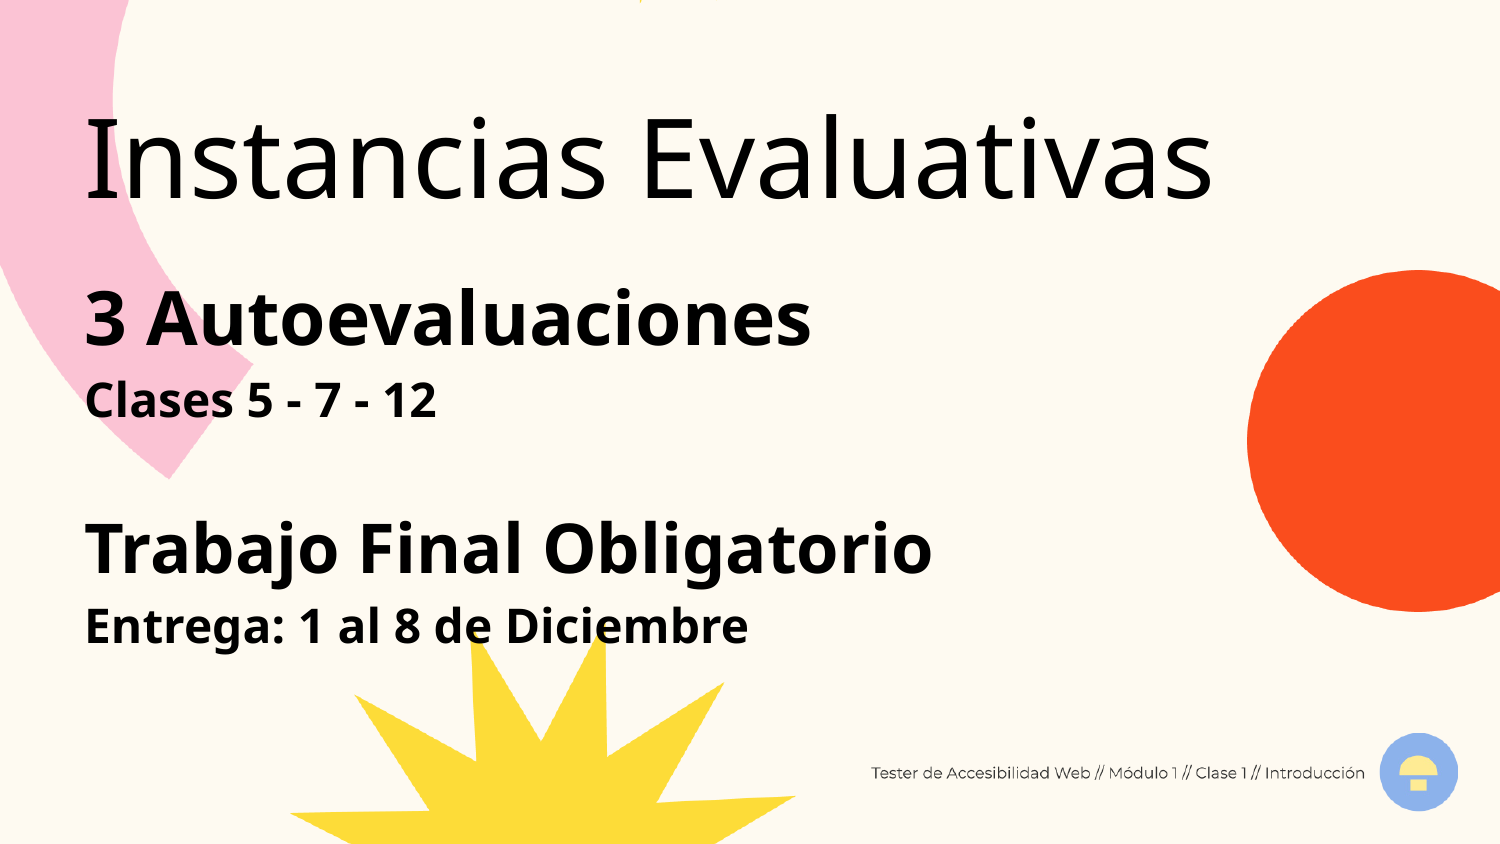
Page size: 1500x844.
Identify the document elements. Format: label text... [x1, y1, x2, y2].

text_box 3 Autoevaluaciones Clases 5 - 7 - 12 Trabajo Final Obligatorio Entrega: 1 al 8 de Diciembre [69, 242, 1170, 650]
picture [0, 0, 1500, 844]
text_box Instancias Evaluativas [69, 73, 1435, 237]
